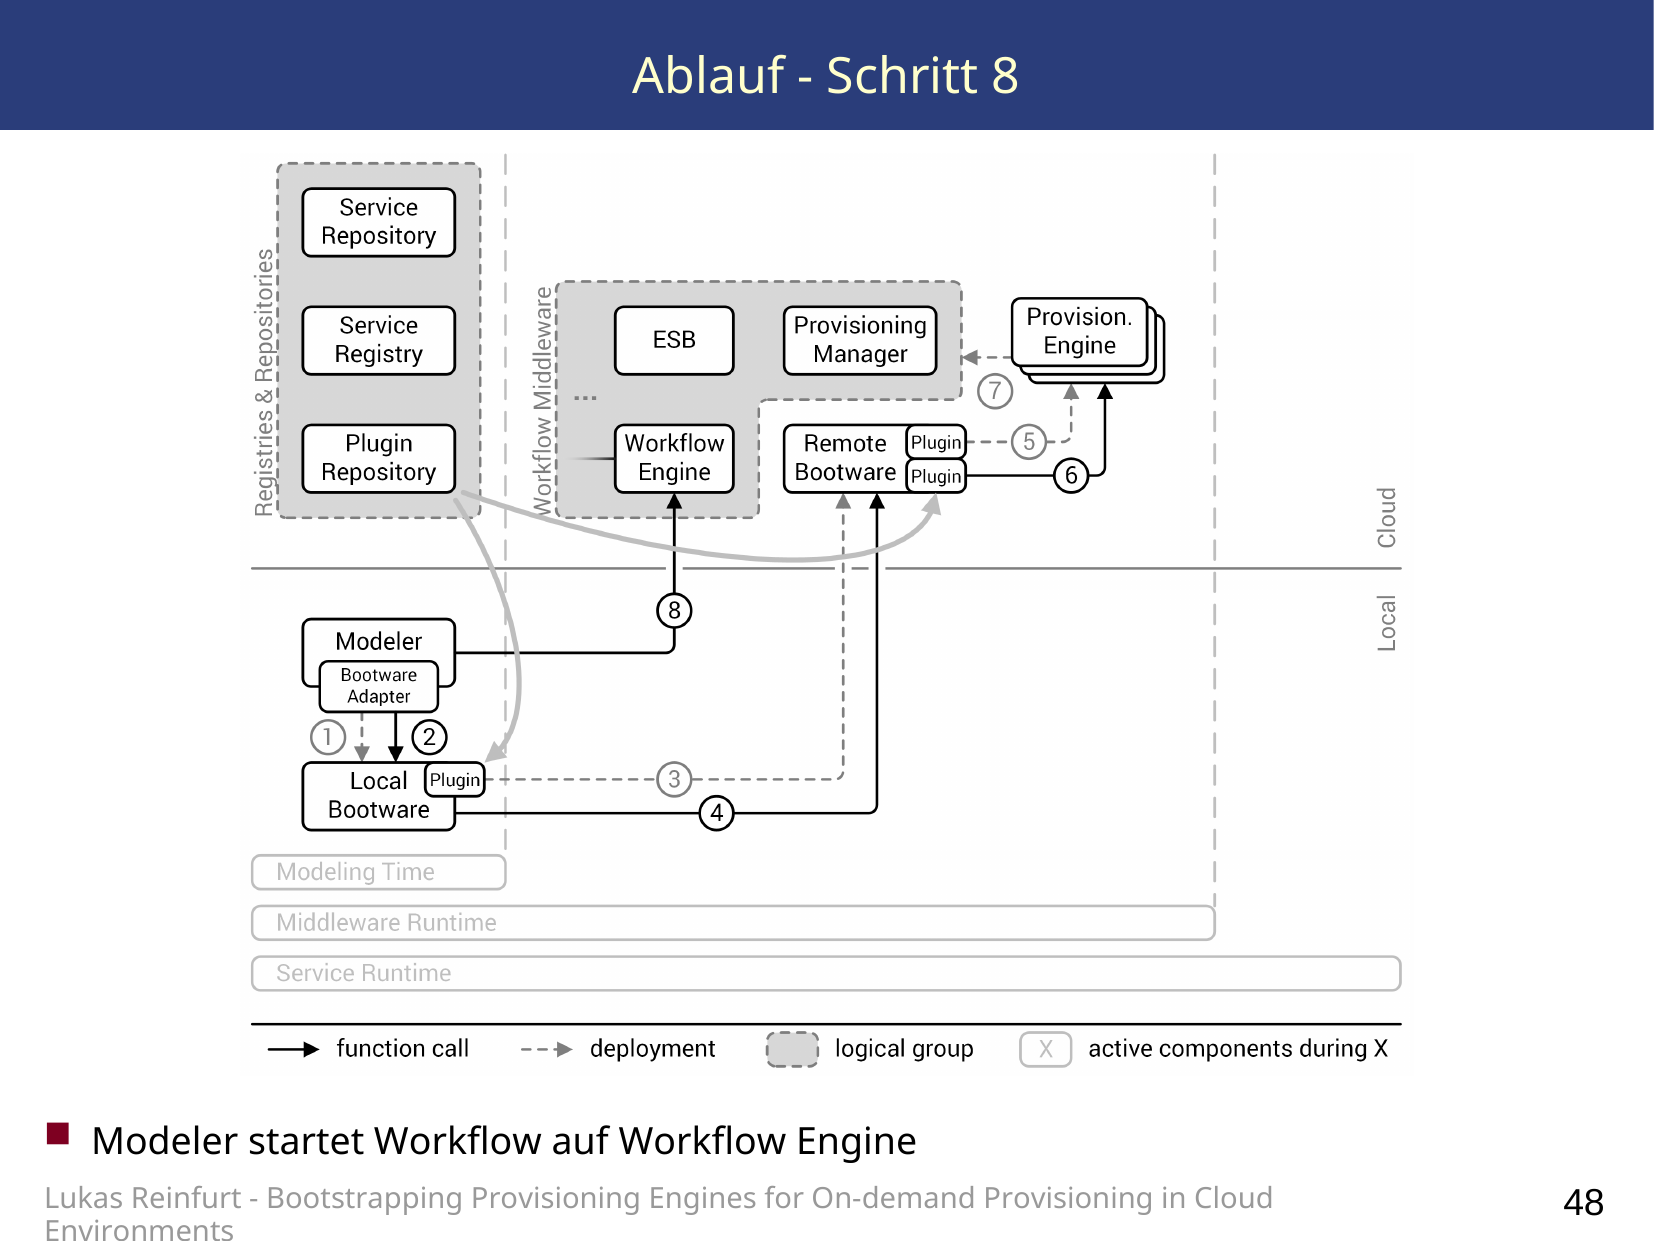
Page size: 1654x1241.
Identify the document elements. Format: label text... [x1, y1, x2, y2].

picture [240, 153, 1414, 1077]
text_box Modeler startet Workflow auf Workflow Engine [29, 1095, 1605, 1156]
title Ablauf - Schritt 8 [47, 23, 1607, 119]
